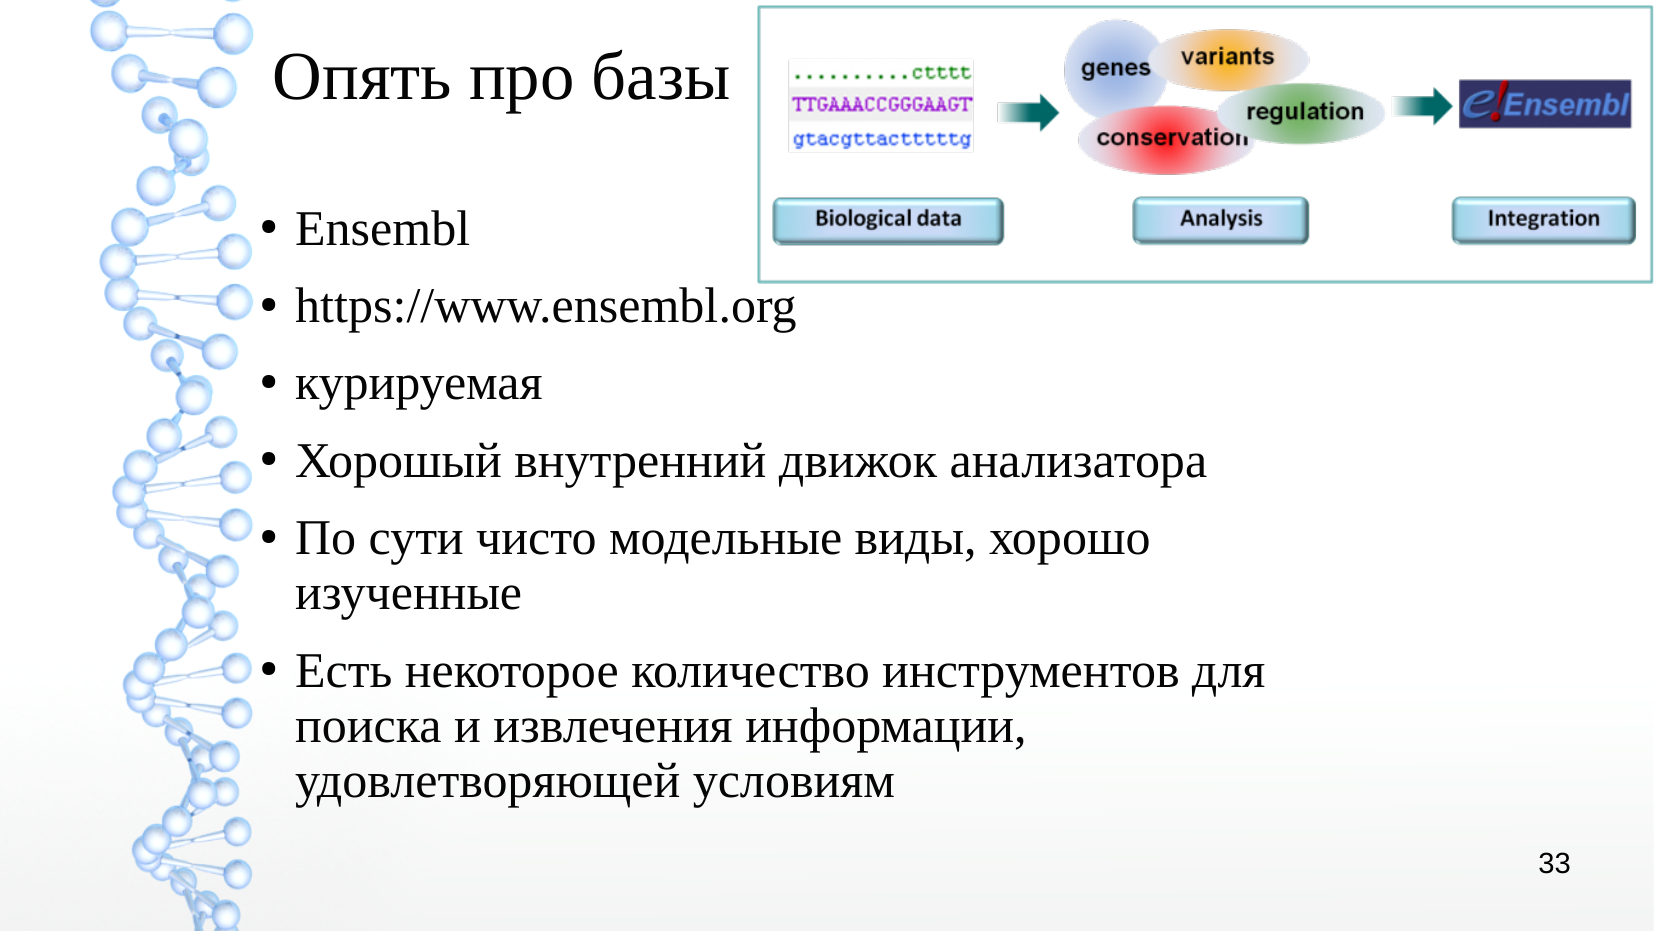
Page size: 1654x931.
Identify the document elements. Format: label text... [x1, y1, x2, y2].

title Опять про базы [0, 0, 1004, 154]
picture [0, 0, 1654, 931]
list Ensembl https://www.ensembl.org курируемая Хорошый внутренний движок анализатора По сути чисто модельные виды, хорошо изученные Есть некоторое количество инструментов для поиска и извлечения информации, удовлетворяющей условиям [259, 200, 1335, 851]
